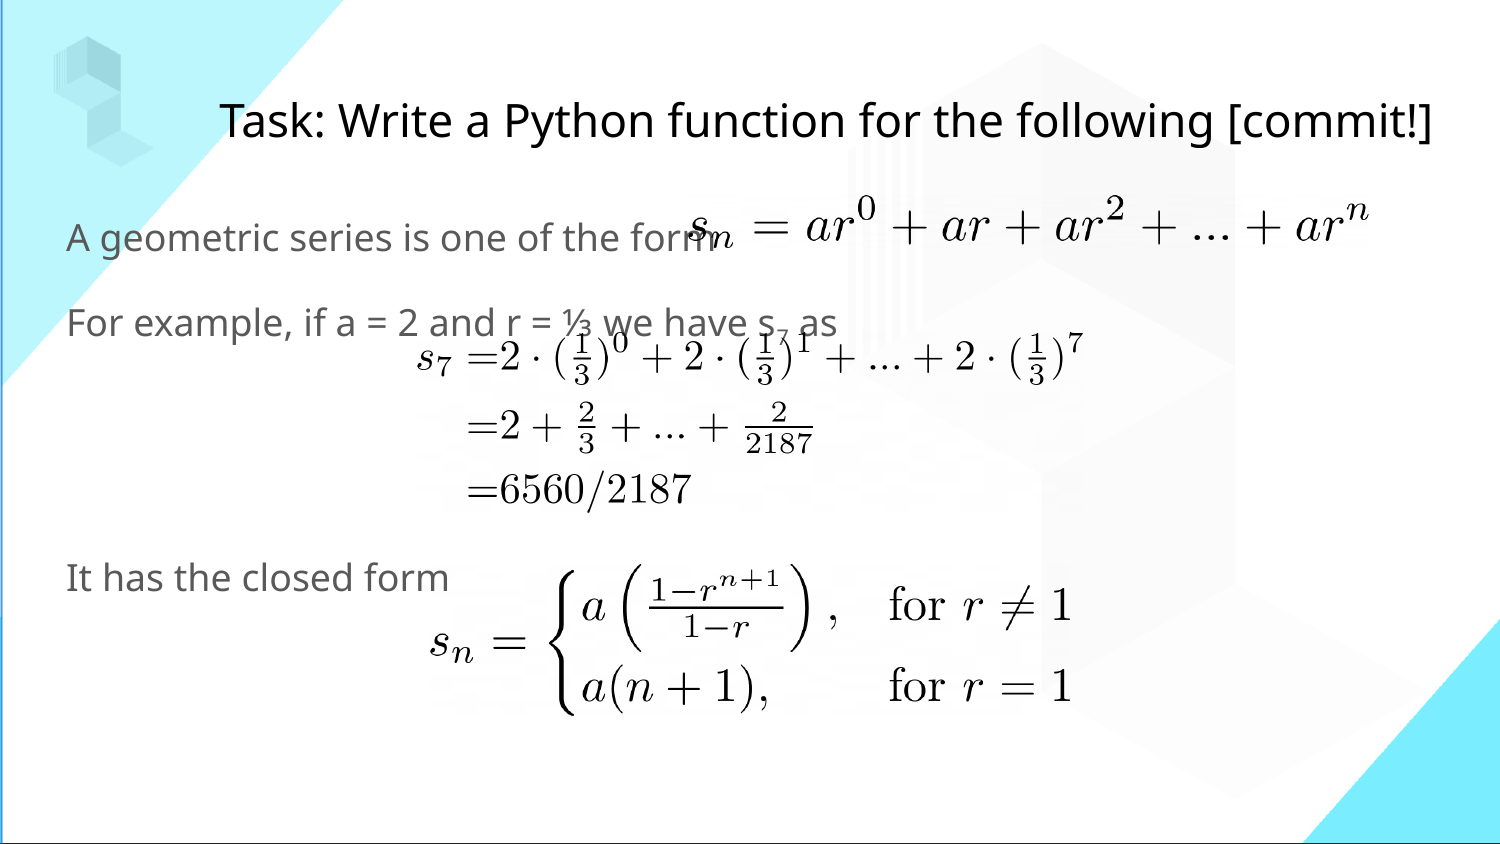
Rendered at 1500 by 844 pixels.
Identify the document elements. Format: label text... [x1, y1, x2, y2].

title Task: Write a Python function for the following [commit!] [51, 72, 1449, 167]
picture [0, 0, 1500, 844]
list A geometric series is one of the form For example, if a = 2 and r = ⅓ we have s7 as It has the closed form [51, 189, 1449, 750]
